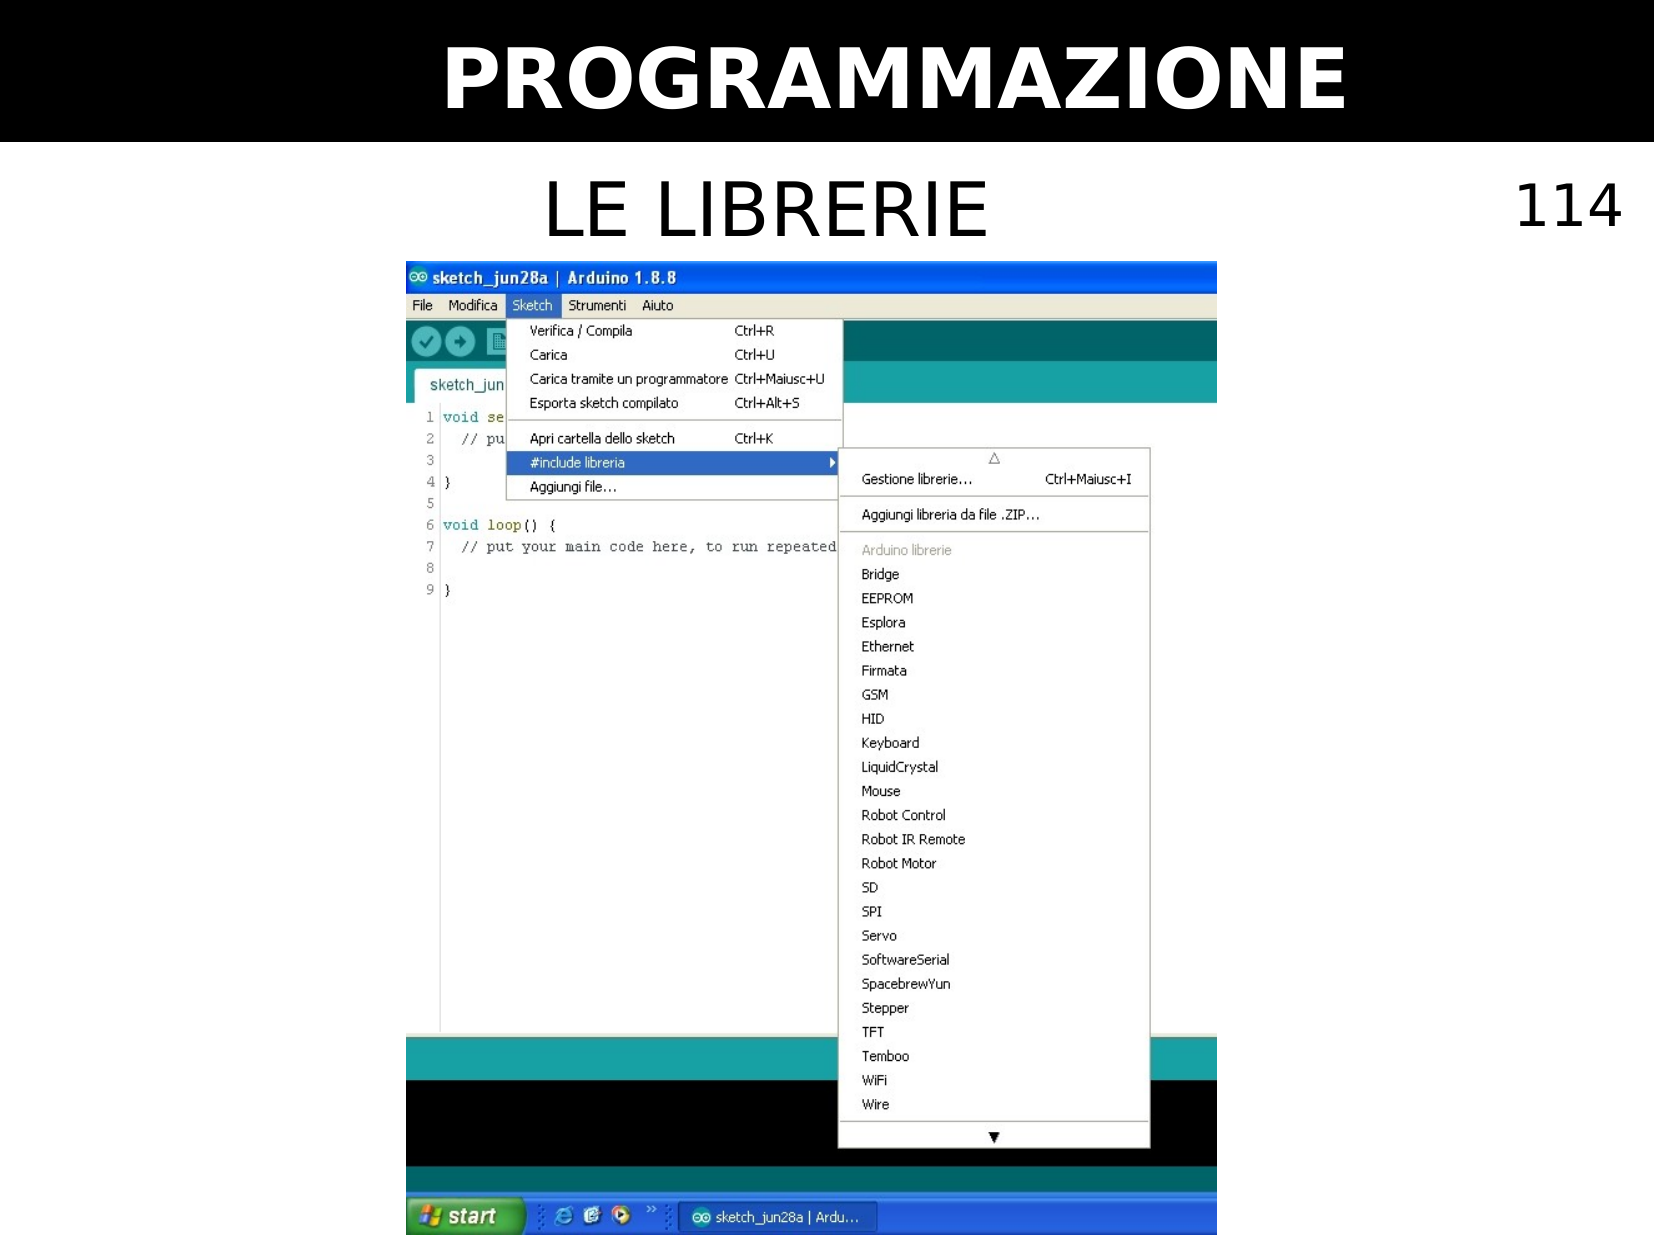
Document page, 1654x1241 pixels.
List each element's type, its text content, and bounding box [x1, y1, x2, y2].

text_box PROGRAMMAZIONE [425, 23, 1366, 136]
picture [406, 261, 1217, 1189]
text_box LE LIBRERIE [527, 159, 1111, 261]
picture [406, 1192, 1217, 1235]
text_box 114 [1498, 165, 1640, 249]
text_box [0, 0, 1654, 142]
